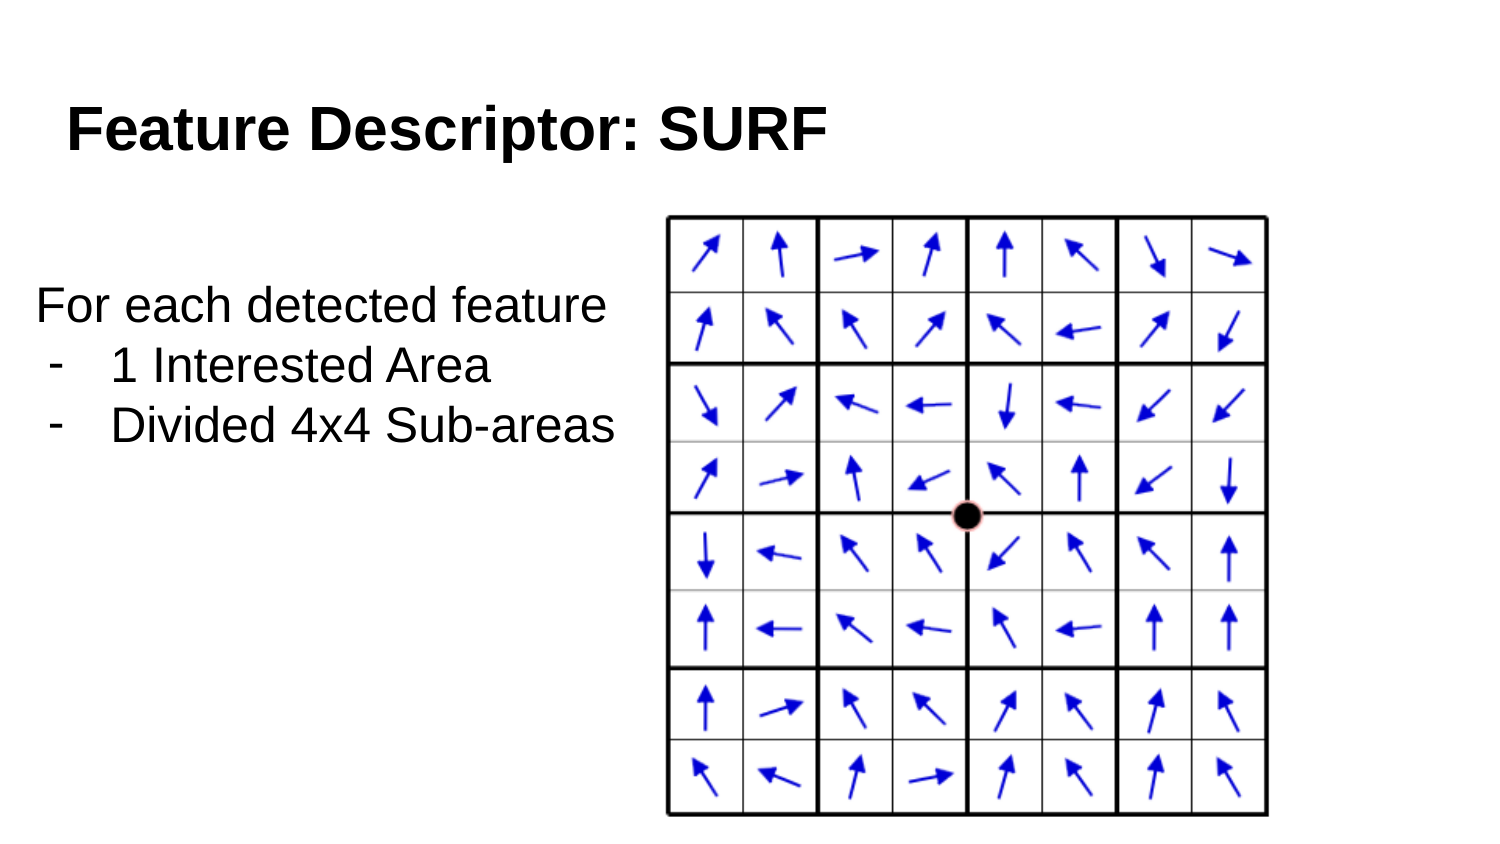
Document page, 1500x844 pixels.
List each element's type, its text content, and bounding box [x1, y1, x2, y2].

title Feature Descriptor: SURF [51, 72, 1449, 167]
picture [660, 203, 1280, 831]
text_box For each detected feature 1 Interested Area Divided 4x4 Sub-areas [20, 257, 1003, 372]
